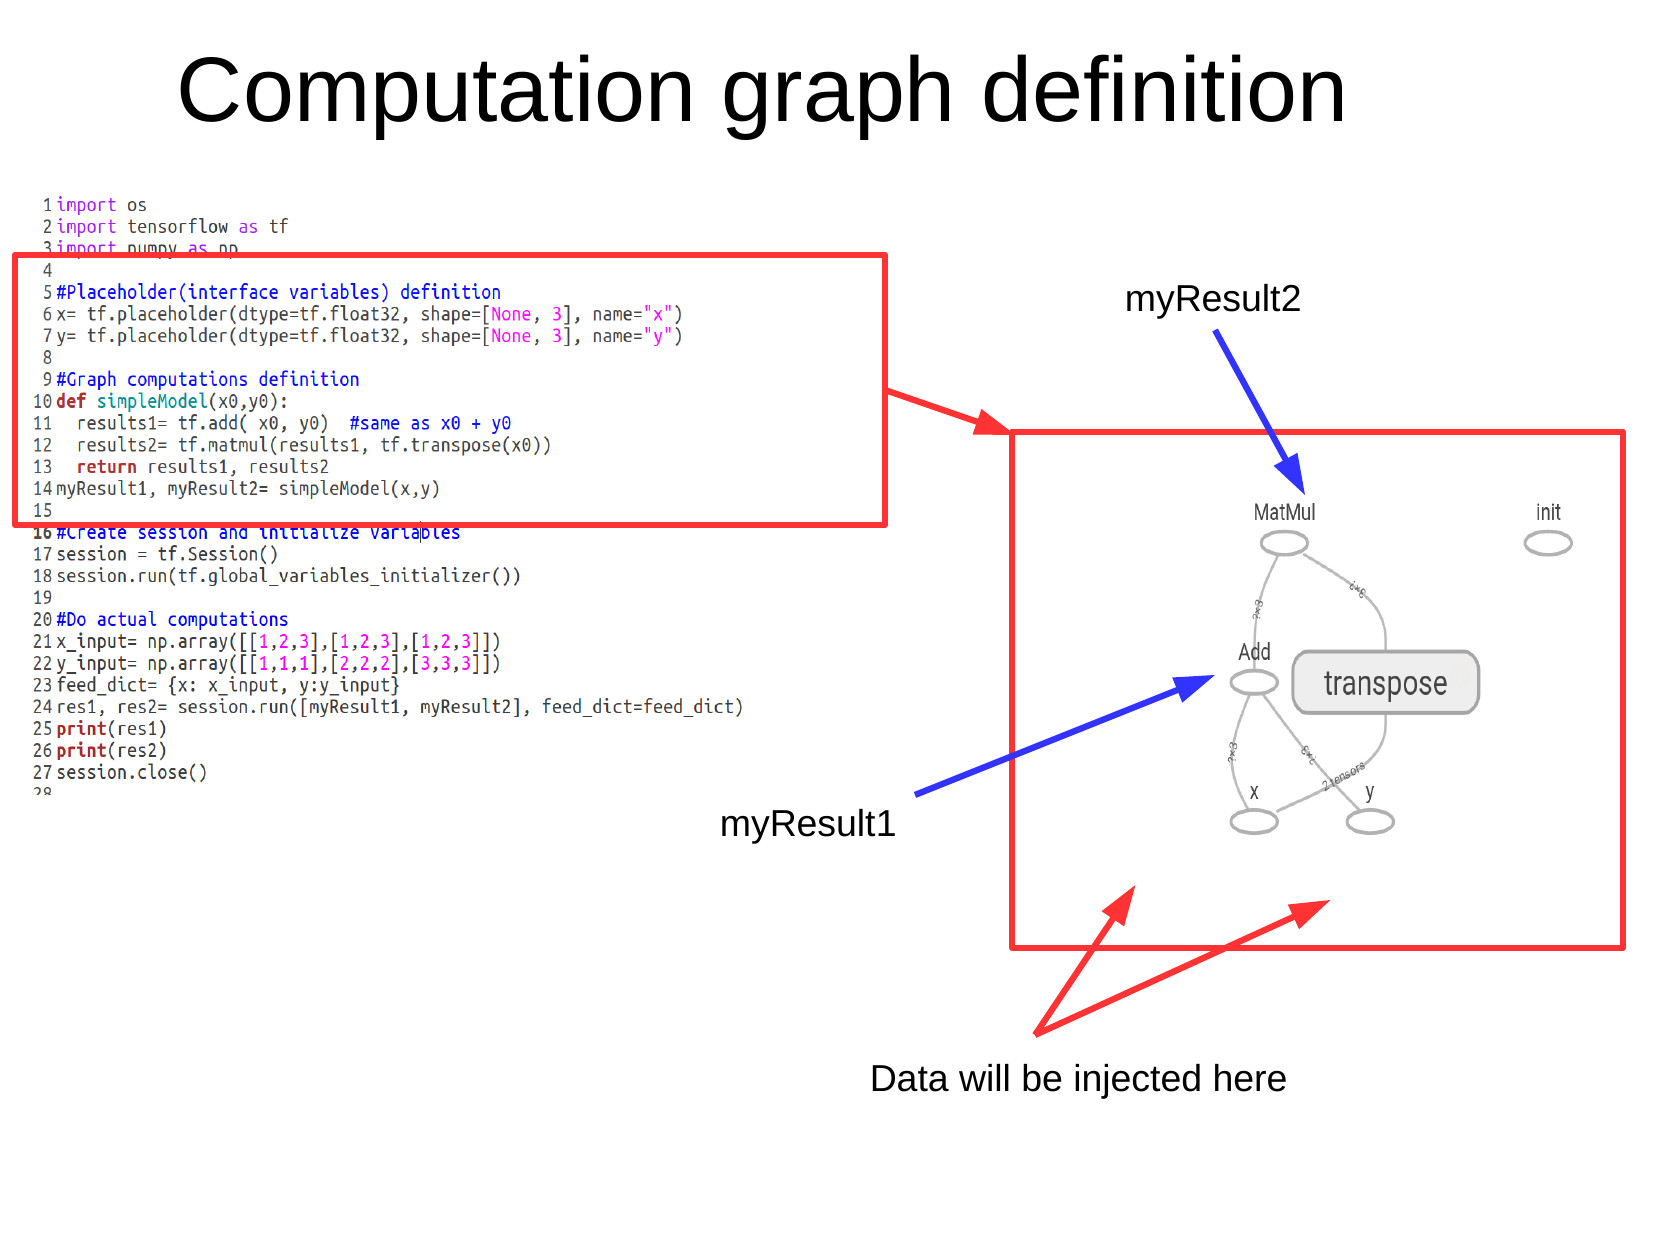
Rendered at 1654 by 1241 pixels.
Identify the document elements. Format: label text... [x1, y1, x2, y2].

picture [929, 790, 939, 794]
picture [1015, 435, 1621, 946]
title Computation graph definition [26, 0, 1501, 181]
text_box myResult1 [705, 794, 946, 894]
text_box Data will be injected here [855, 1050, 1336, 1111]
picture [30, 195, 939, 404]
text_box myResult2 [1110, 270, 1441, 369]
text_box [15, 255, 886, 526]
picture [30, 395, 939, 795]
